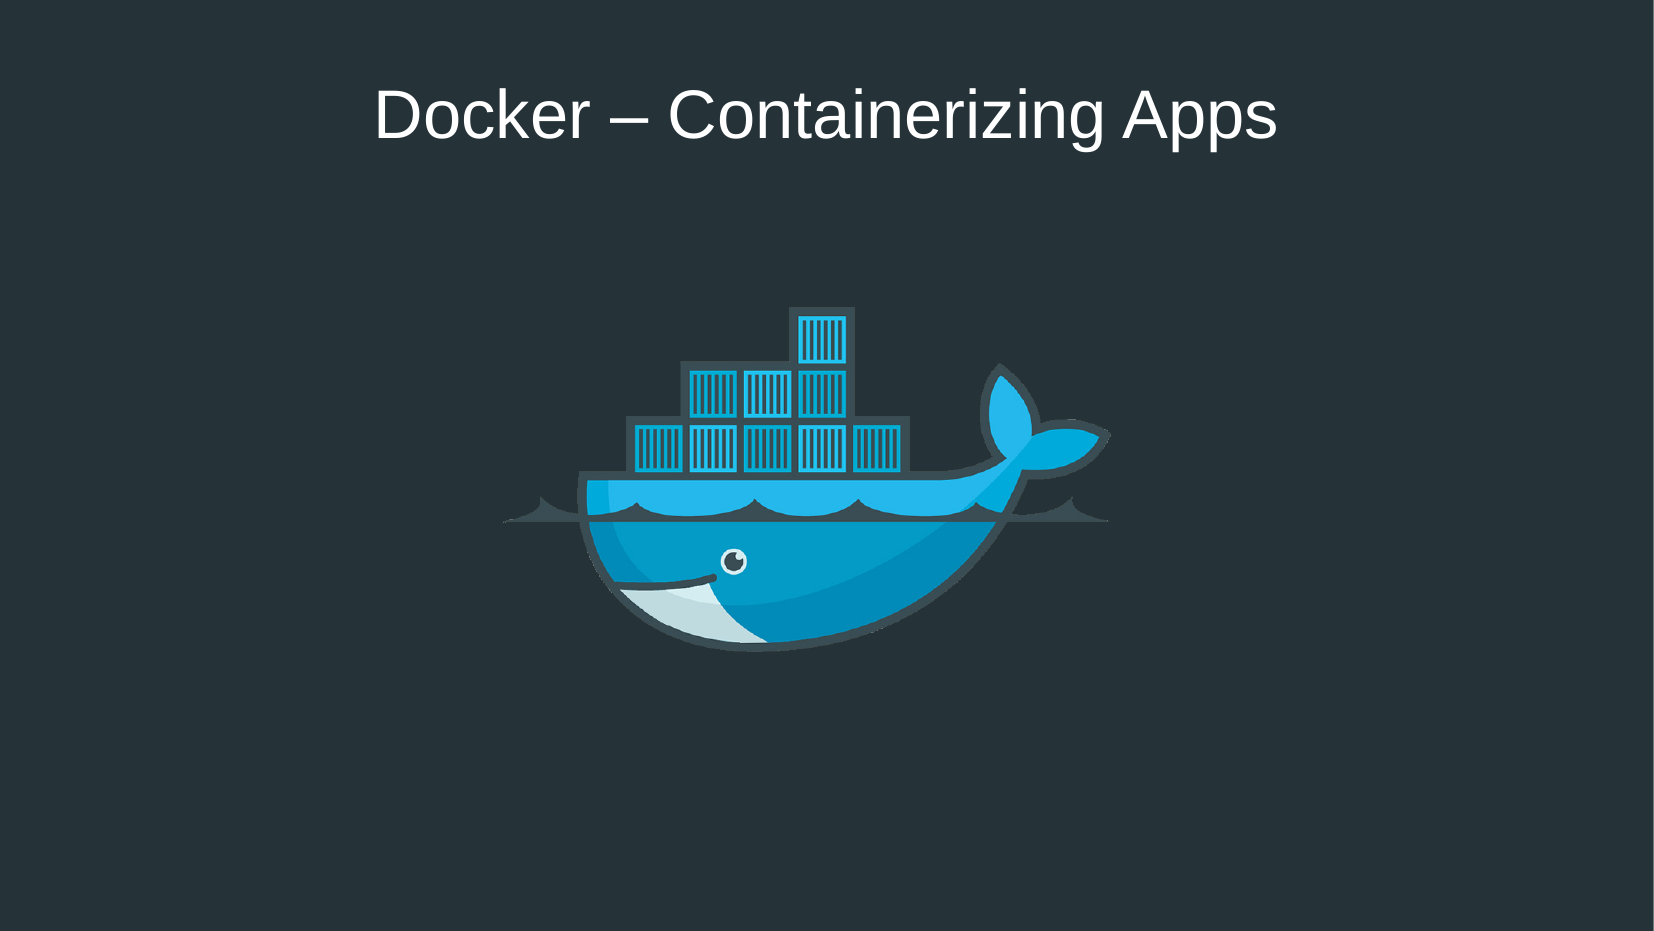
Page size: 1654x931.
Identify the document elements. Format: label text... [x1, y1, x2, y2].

picture [0, 0, 1654, 931]
title Docker – Containerizing Apps [82, 36, 1571, 193]
